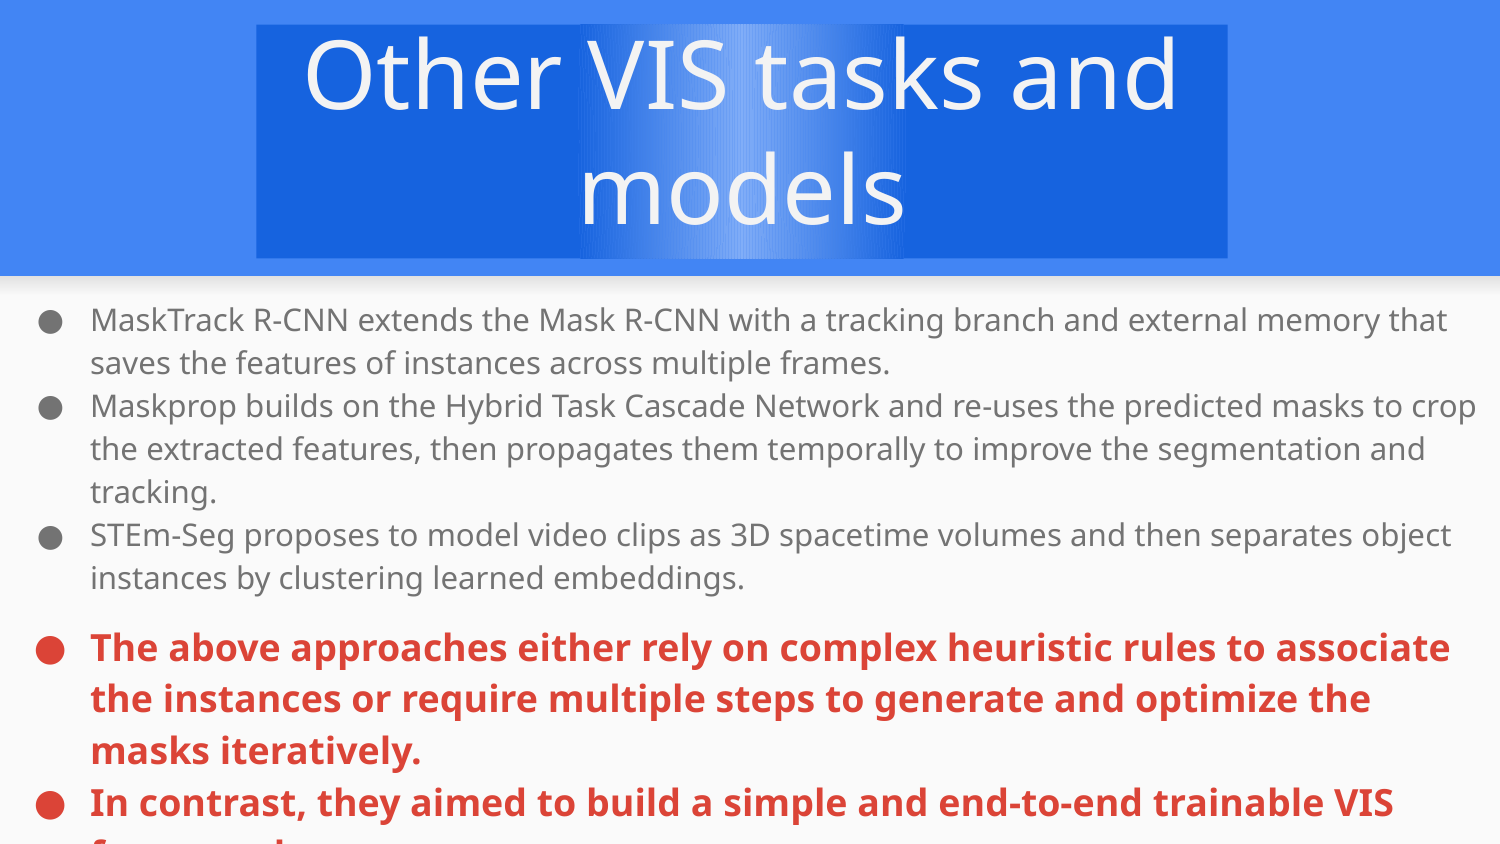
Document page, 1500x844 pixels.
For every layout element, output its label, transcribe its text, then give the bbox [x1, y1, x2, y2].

list MaskTrack R-CNN extends the Mask R-CNN with a tracking branch and external memory that saves the features of instances across multiple frames. Maskprop builds on the Hybrid Task Cascade Network and re-uses the predicted masks to crop the extracted features, then propagates them temporally to improve the segmentation and tracking. STEm-Seg proposes to model video clips as 3D spacetime volumes and then separates object instances by clustering learned embeddings. [0, 279, 1500, 601]
text_box The above approaches either rely on complex heuristic rules to associate the instances or require multiple steps to generate and optimize the masks iteratively. In contrast, they aimed to build a simple and end-to-end trainable VIS framework. [0, 601, 1500, 844]
title Other VIS tasks and models [256, 24, 1228, 259]
